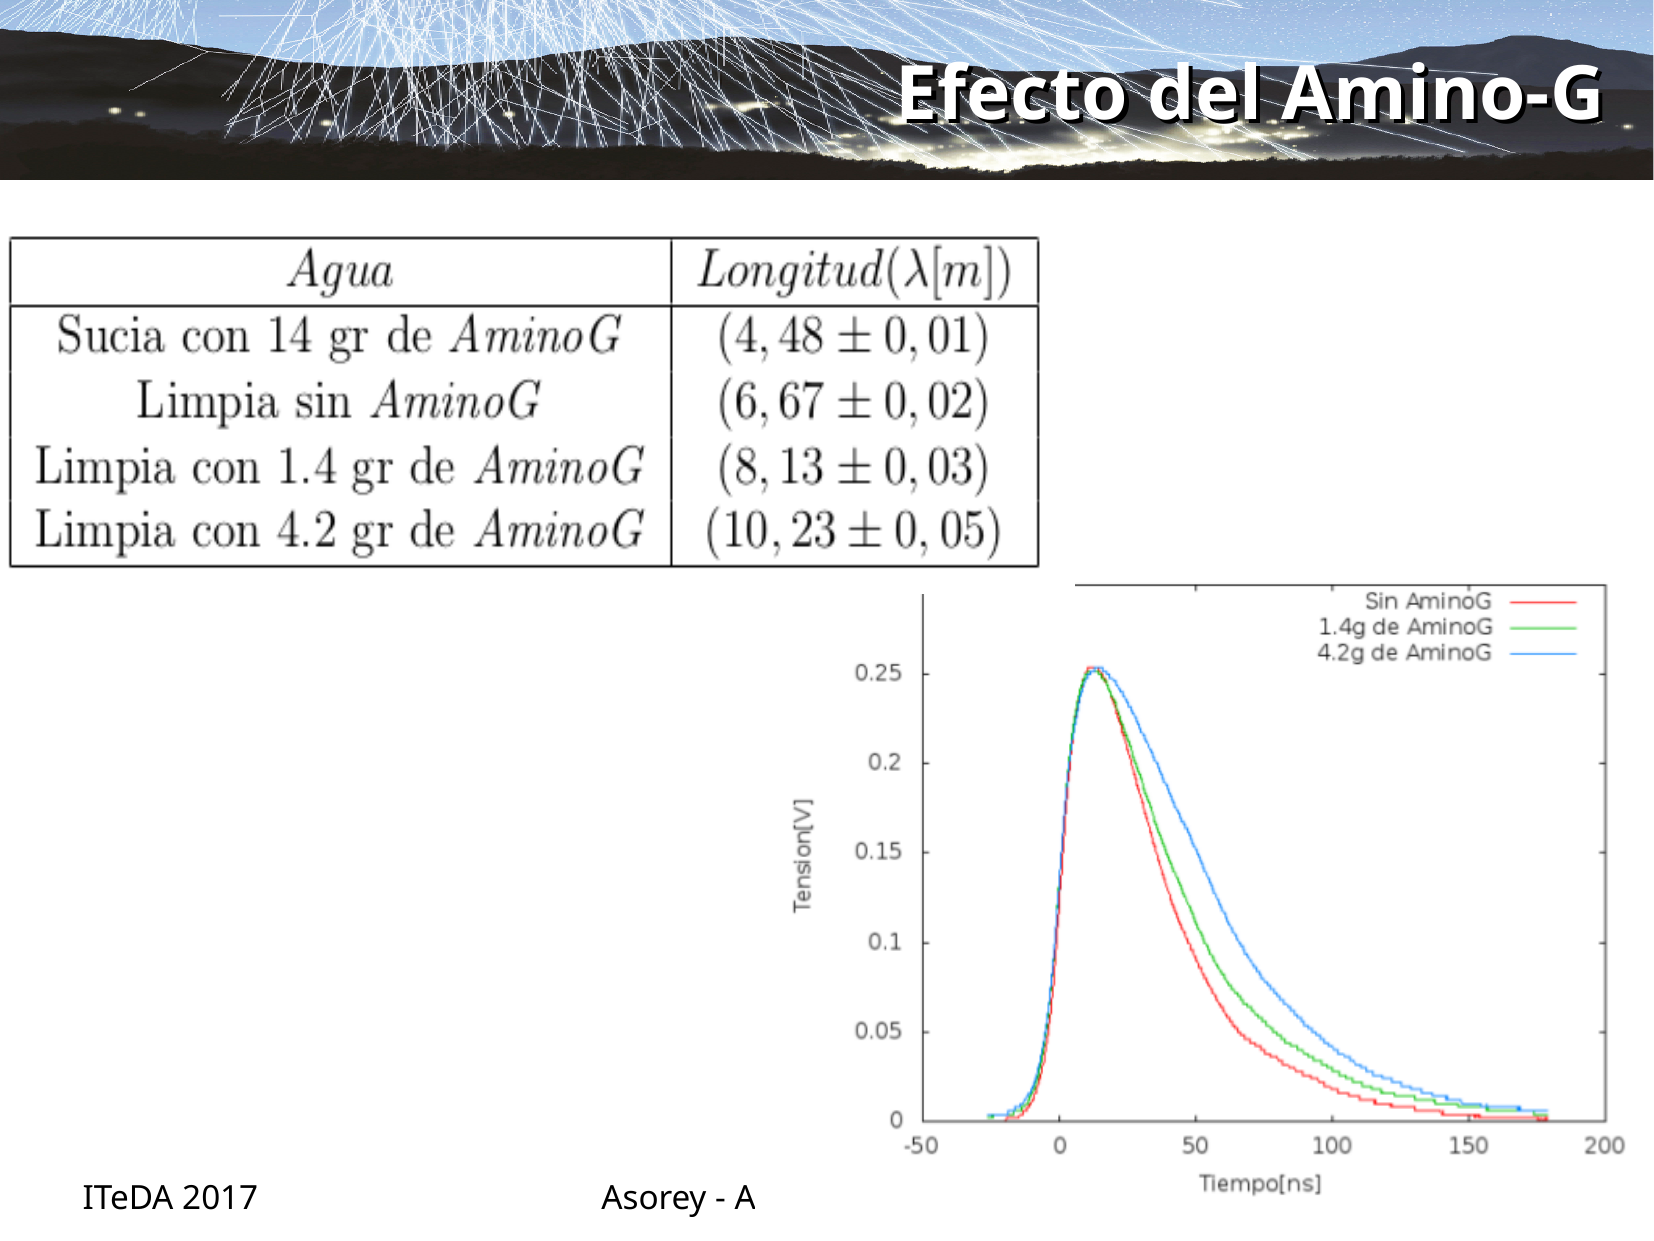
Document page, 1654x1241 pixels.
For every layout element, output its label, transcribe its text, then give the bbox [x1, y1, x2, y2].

picture [0, 200, 1654, 1217]
title Efecto del Amino-G [45, 15, 1606, 166]
picture [0, 0, 1654, 180]
